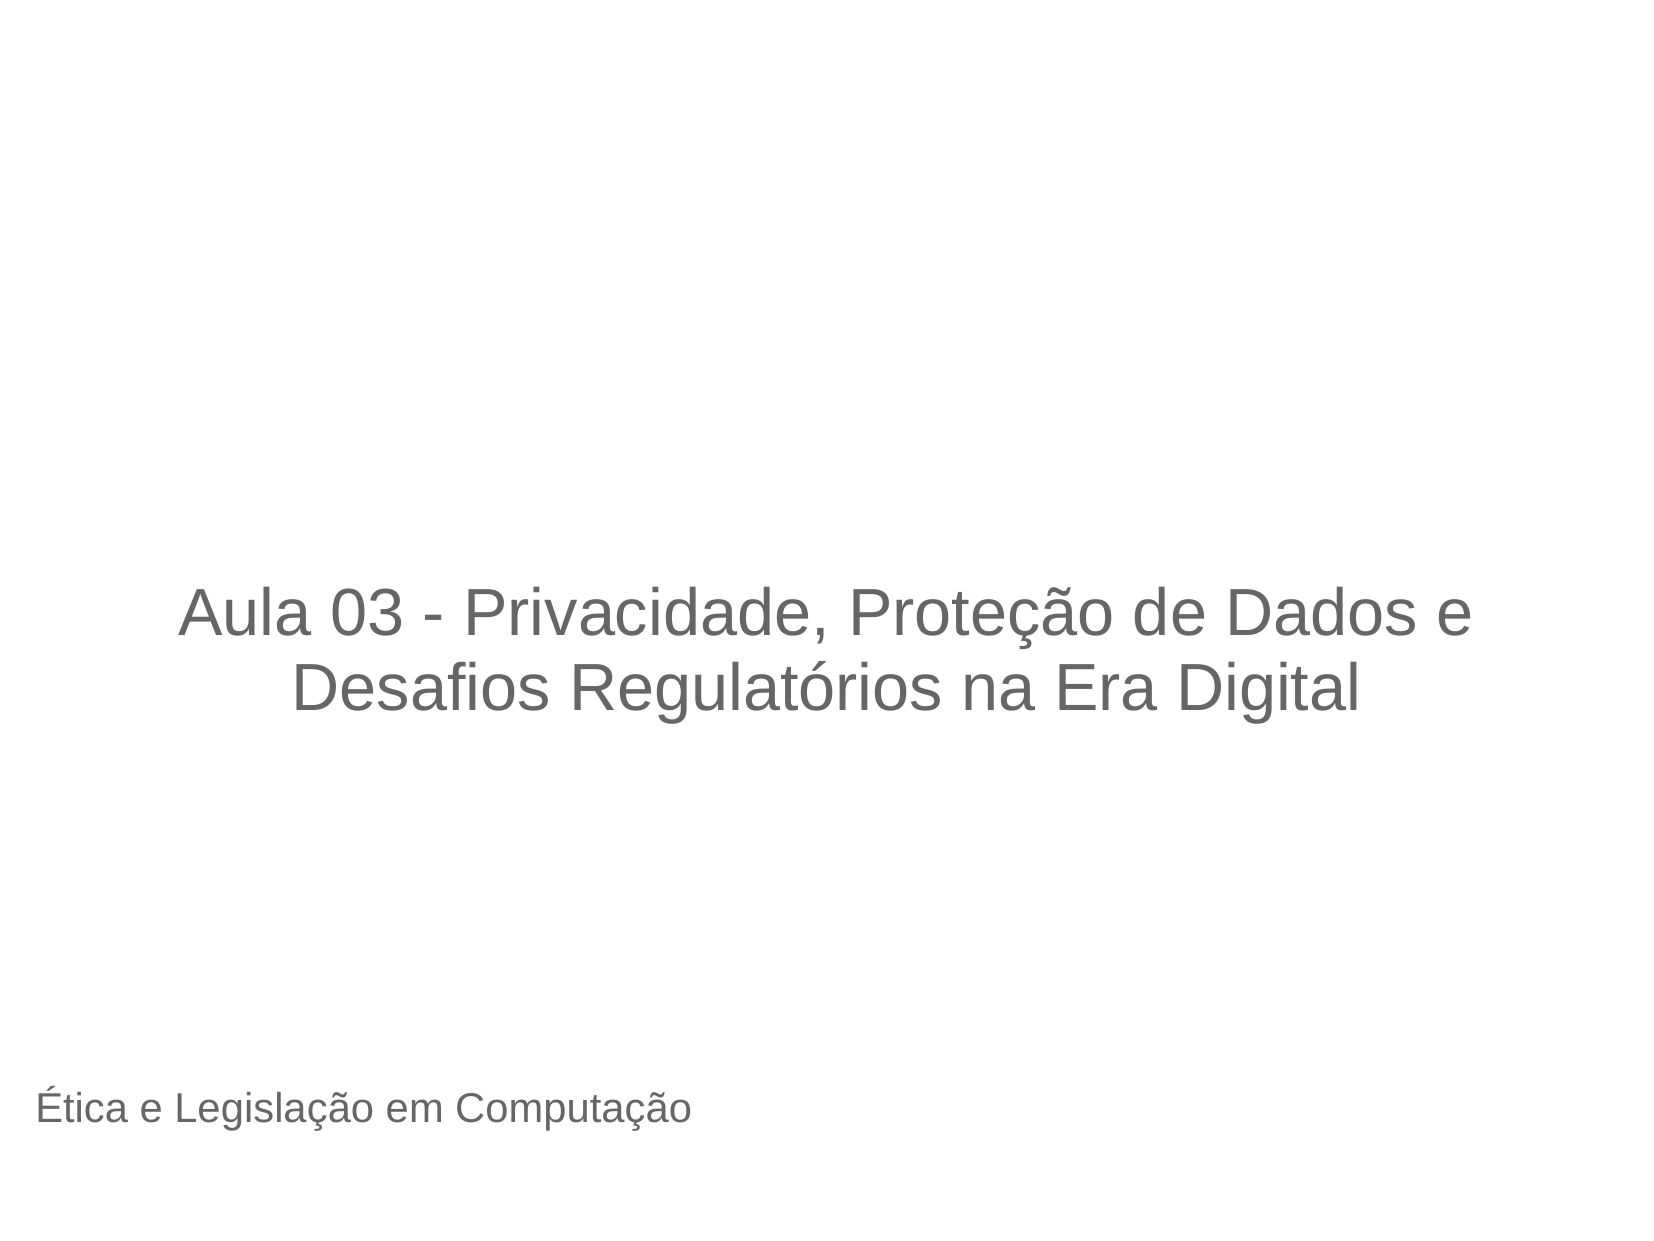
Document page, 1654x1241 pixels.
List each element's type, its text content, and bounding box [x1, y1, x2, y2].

title Ética e Legislação em Computação [35, 1027, 1524, 1235]
subtitle Aula 03 - Privacidade, Proteção de Dados e Desafios Regulatórios na Era Digital [82, 290, 1571, 1010]
